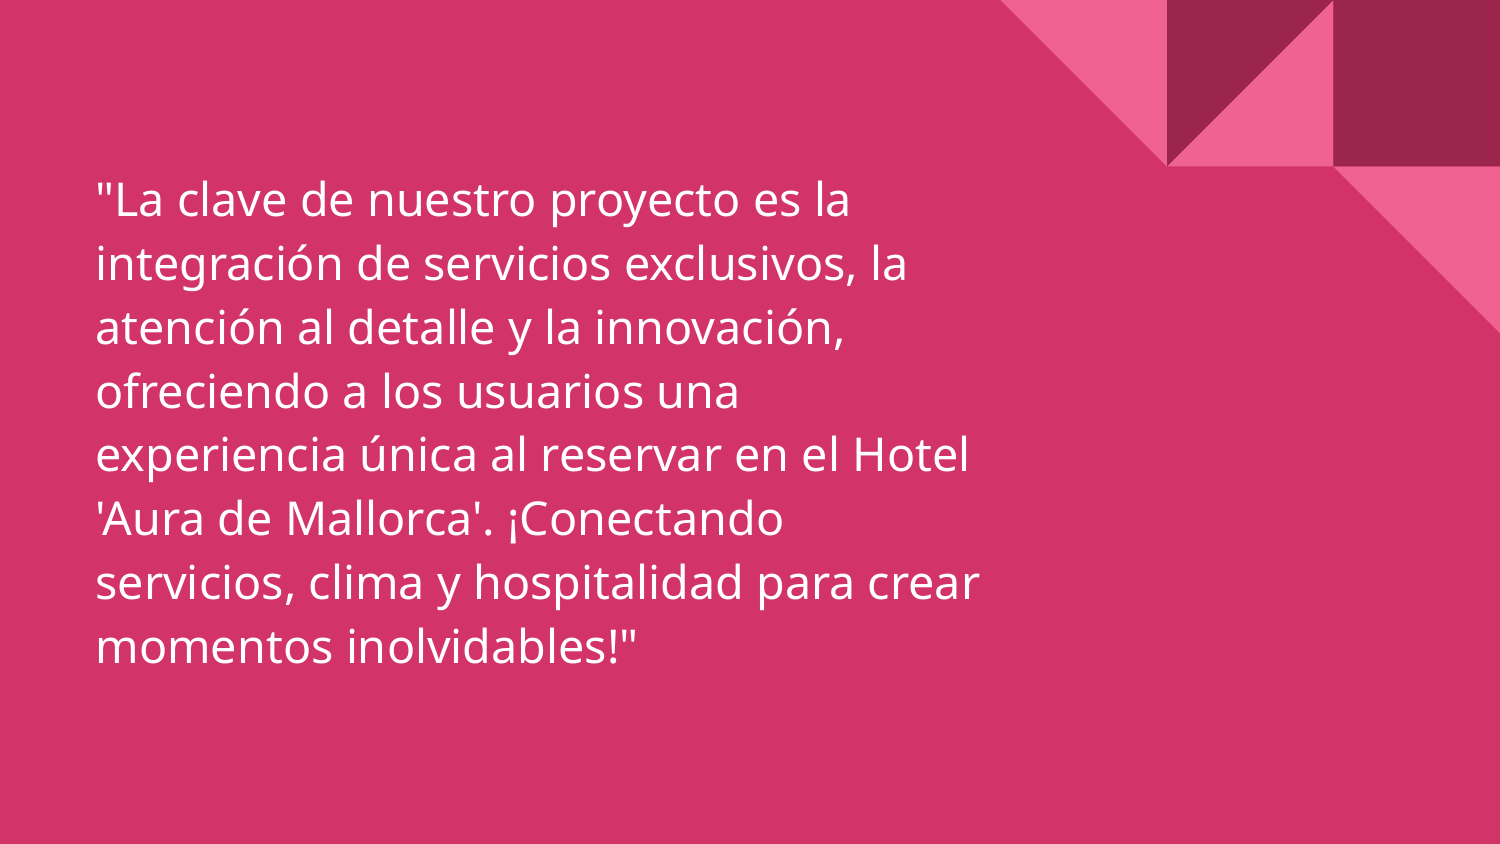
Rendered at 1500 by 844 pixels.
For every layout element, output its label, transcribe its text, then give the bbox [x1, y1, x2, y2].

title "La clave de nuestro proyecto es la integración de servicios exclusivos, la atención al detalle y la innovación, ofreciendo a los usuarios una experiencia única al reservar en el Hotel 'Aura de Mallorca'. ¡Conectando servicios, clima y hospitalidad para crear momentos inolvidables!" [80, 86, 1003, 758]
